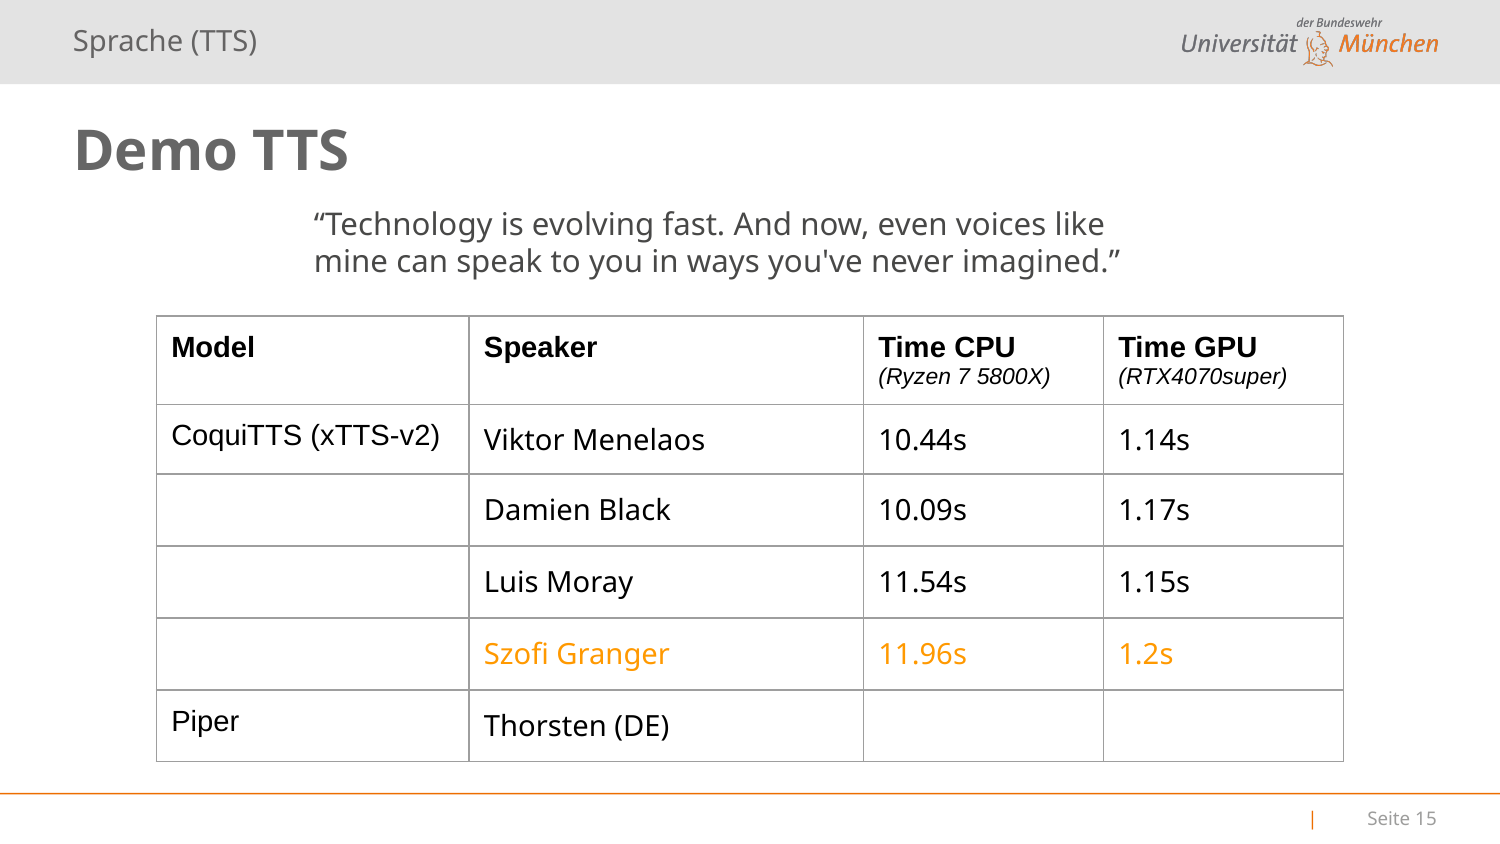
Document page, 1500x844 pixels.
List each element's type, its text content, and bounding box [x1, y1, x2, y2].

table_cell 1.14s [1104, 405, 1343, 473]
table_cell CoquiTTS (xTTS-v2) [157, 405, 468, 473]
table_cell Piper [157, 691, 468, 761]
table_cell [157, 475, 468, 545]
table_cell Szofi Granger [470, 619, 863, 689]
picture [1182, 17, 1438, 67]
table_cell Luis Moray [470, 547, 863, 617]
table_header Model [157, 317, 468, 404]
table_cell 1.17s [1104, 475, 1343, 545]
table_cell 10.44s [864, 405, 1103, 473]
table_cell 11.96s [864, 619, 1103, 689]
table_header Time CPU (Ryzen 7 5800X) [864, 349, 1103, 404]
table_header Time GPU (RTX4070super) [1104, 317, 1343, 404]
table_cell [1104, 691, 1343, 761]
title Sprache (TTS) [72, 26, 1092, 71]
table_cell [157, 547, 468, 617]
text_box “Technology is evolving fast. And now, even voices like mine can speak to you in ways you've never imagined.” [298, 189, 1201, 349]
list Demo TTS [62, 108, 1230, 190]
table_cell Thorsten (DE) [470, 691, 863, 761]
table_cell [157, 619, 468, 689]
table_cell 10.09s [864, 475, 1103, 545]
table_cell 1.15s [1104, 547, 1343, 617]
table_header Speaker [470, 349, 863, 404]
table_cell [864, 691, 1103, 761]
table_cell 1.2s [1104, 619, 1343, 689]
table_cell Damien Black [470, 475, 863, 545]
table_cell Viktor Menelaos [470, 405, 863, 473]
table_cell 11.54s [864, 547, 1103, 617]
